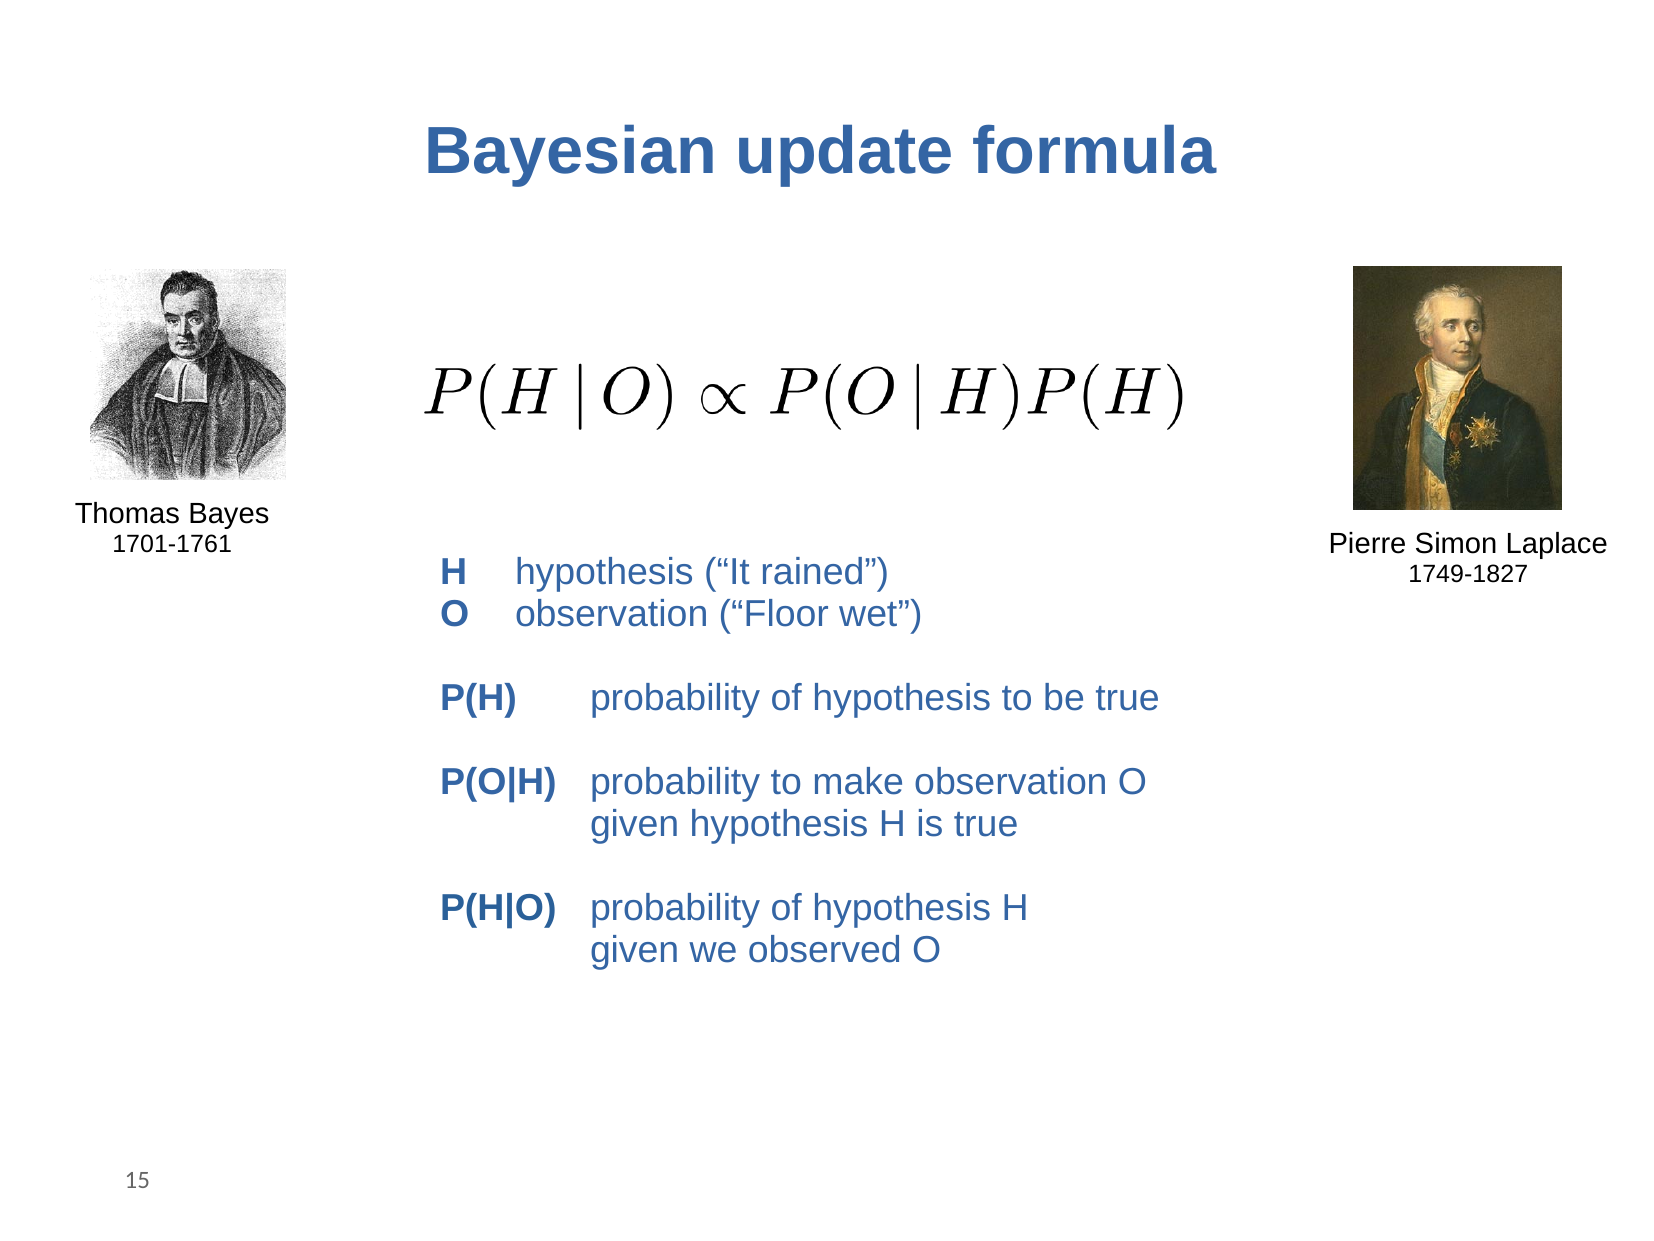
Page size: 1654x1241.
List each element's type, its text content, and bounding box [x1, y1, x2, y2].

picture [90, 269, 286, 480]
text_box Pierre Simon Laplace 1749-1827 [1313, 519, 1624, 596]
picture [1353, 266, 1562, 511]
text_box H hypothesis (“It rained”) O observation (“Floor wet”) P(H) probability of hypothesis to be true P(O|H) probability to make observation O given hypothesis H is true P(H|O) probability of hypothesis H given we observed O [425, 543, 1367, 1021]
text_box Thomas Bayes 1701-1761 [60, 489, 285, 566]
title Bayesian update formula [212, 47, 1430, 255]
picture [420, 358, 1186, 436]
